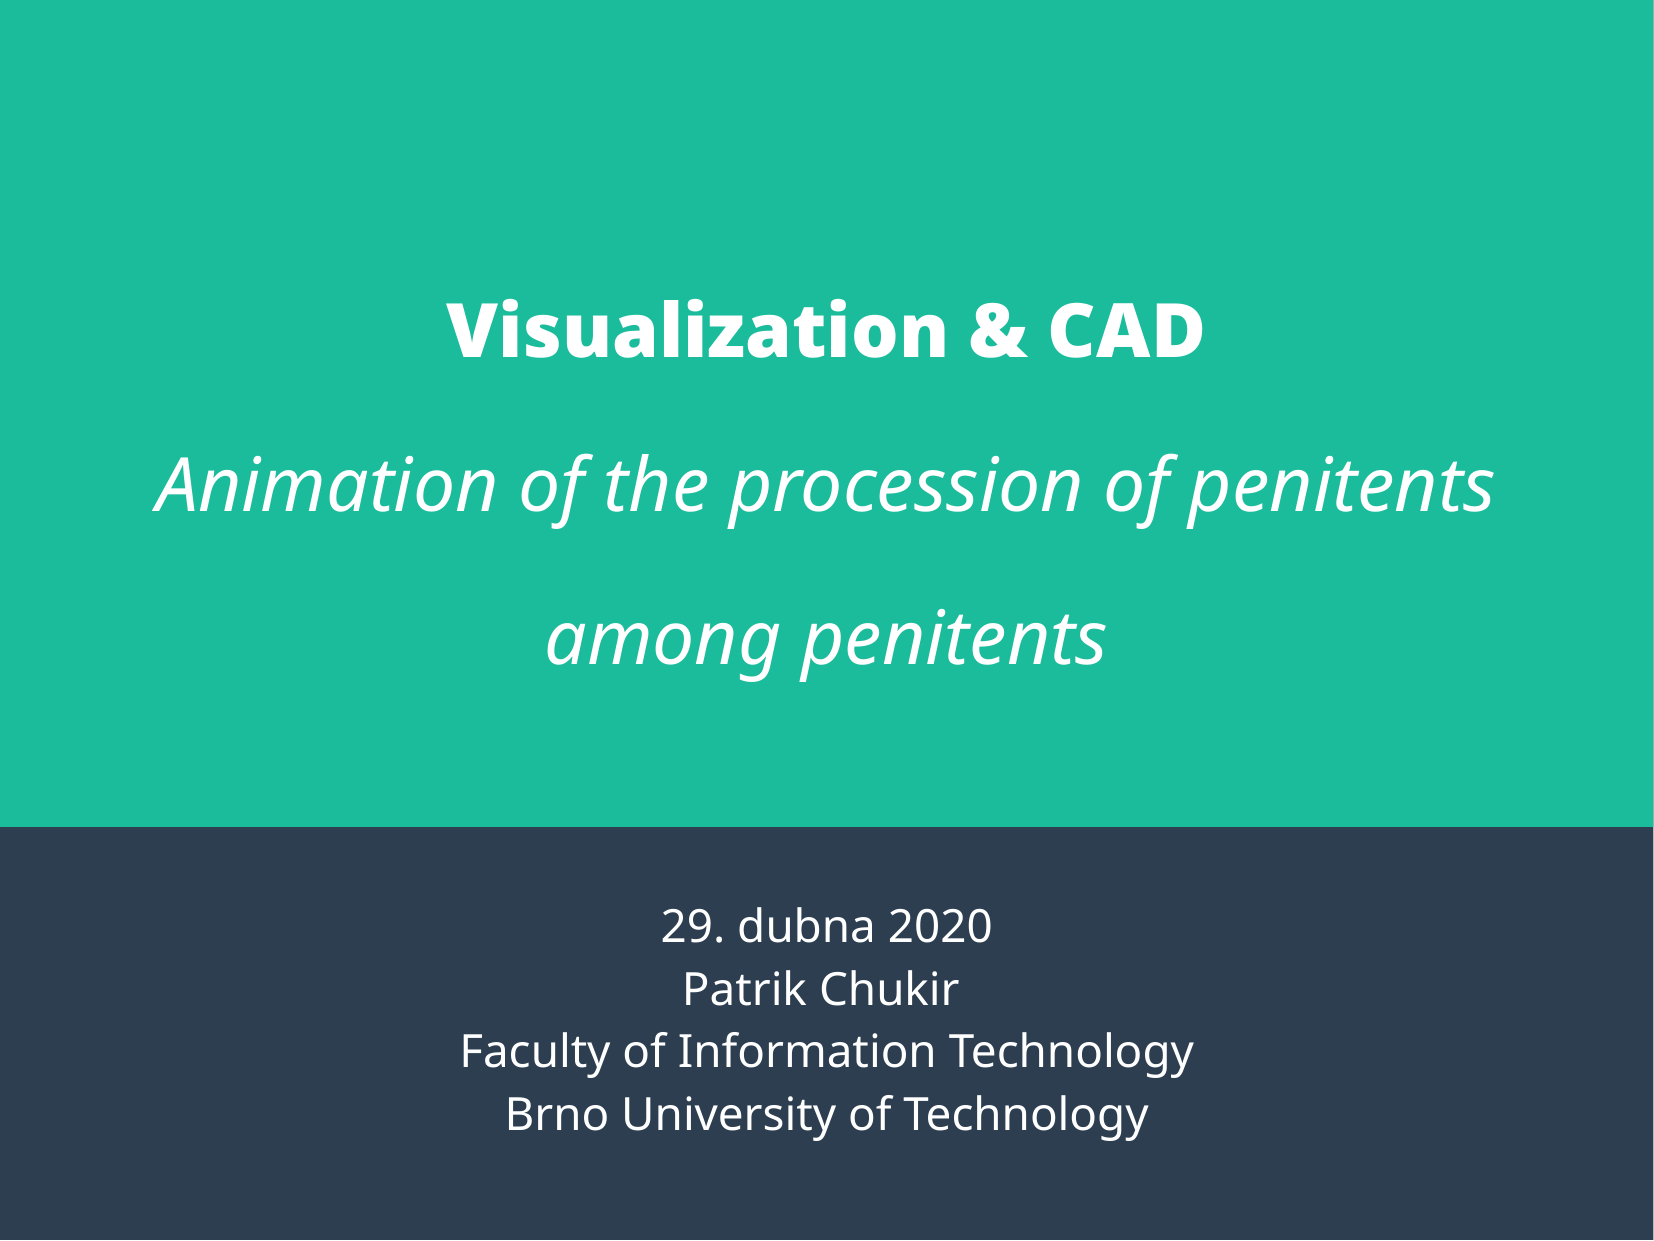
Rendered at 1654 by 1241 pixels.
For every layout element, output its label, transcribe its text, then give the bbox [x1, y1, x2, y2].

title Visualization & CAD Animation of the procession of penitents among penitents [59, 259, 1595, 653]
subtitle 29. dubna 2020 Patrik Chukir Faculty of Information Technology Brno University of Technology [59, 856, 1595, 1182]
